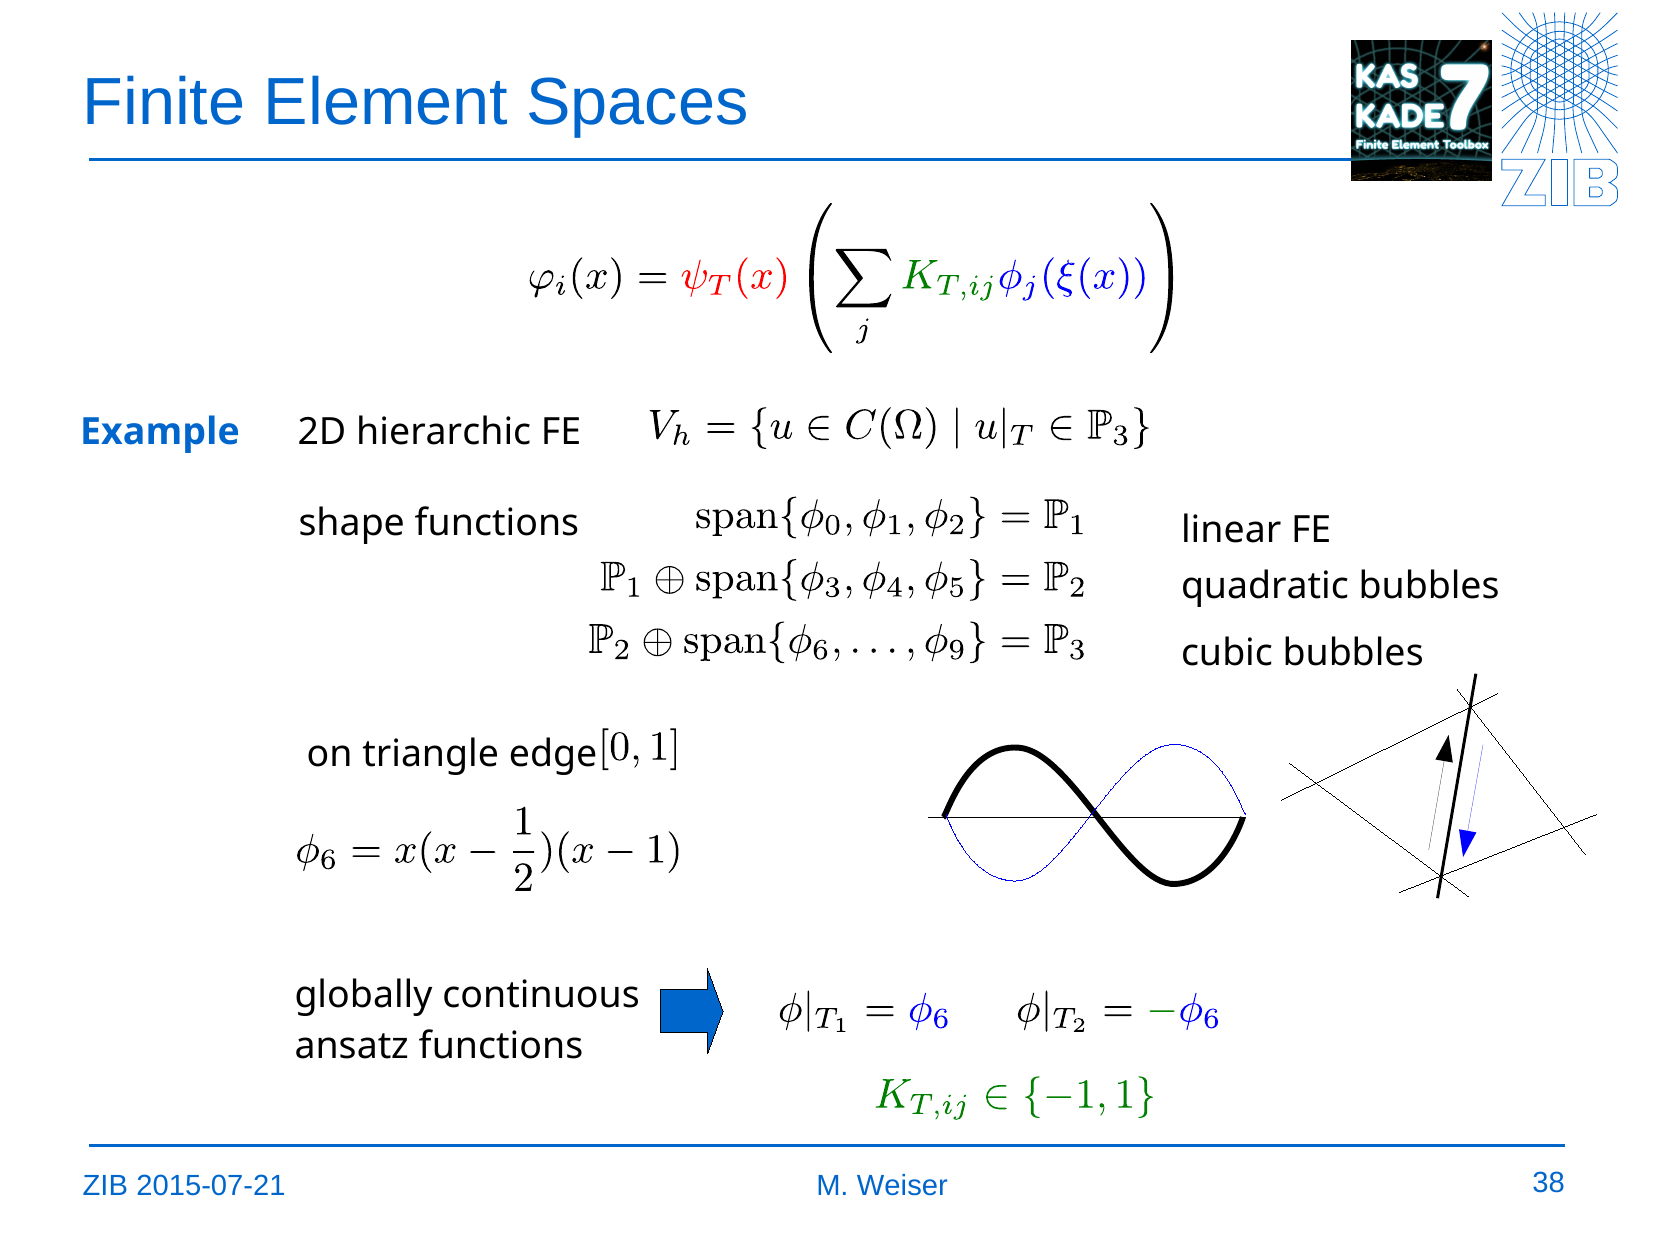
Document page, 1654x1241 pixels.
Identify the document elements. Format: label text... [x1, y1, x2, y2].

text_box [295, 806, 683, 891]
text_box globally continuous ansatz functions [279, 960, 639, 1064]
picture [1017, 990, 1219, 1032]
text_box cubic bubbles [1163, 615, 1432, 680]
text_box shape functions [280, 484, 584, 550]
picture [529, 203, 1174, 353]
text_box linear FE [1163, 491, 1344, 548]
title Finite Element Spaces [82, 64, 1359, 139]
picture [602, 728, 676, 771]
picture [779, 990, 948, 1032]
picture [649, 407, 1149, 449]
text_box [660, 968, 724, 1054]
picture [1351, 40, 1492, 181]
picture [588, 496, 1084, 664]
text_box 2D hierarchic FE [282, 396, 585, 456]
text_box Example [65, 396, 250, 456]
picture [875, 1076, 1154, 1120]
text_box on triangle edge [288, 716, 598, 782]
text_box quadratic bubbles [1163, 548, 1504, 614]
